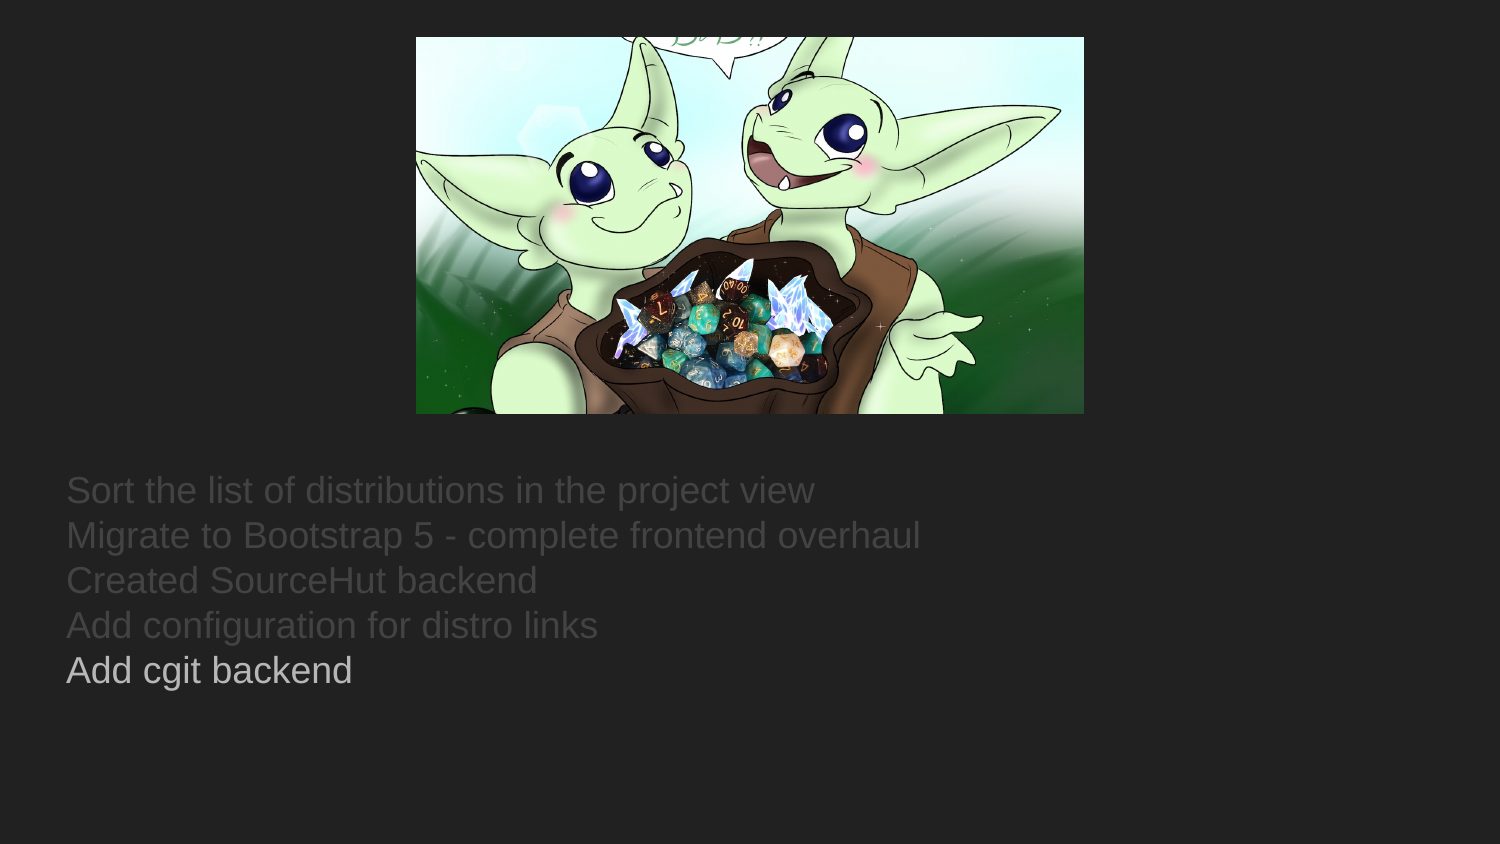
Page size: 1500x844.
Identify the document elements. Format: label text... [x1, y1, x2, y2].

text_box Sort the list of distributions in the project view Migrate to Bootstrap 5 - complete frontend overhaul Created SourceHut backend Add configuration for distro links Add cgit backend [51, 451, 1434, 796]
picture [416, 37, 1084, 414]
